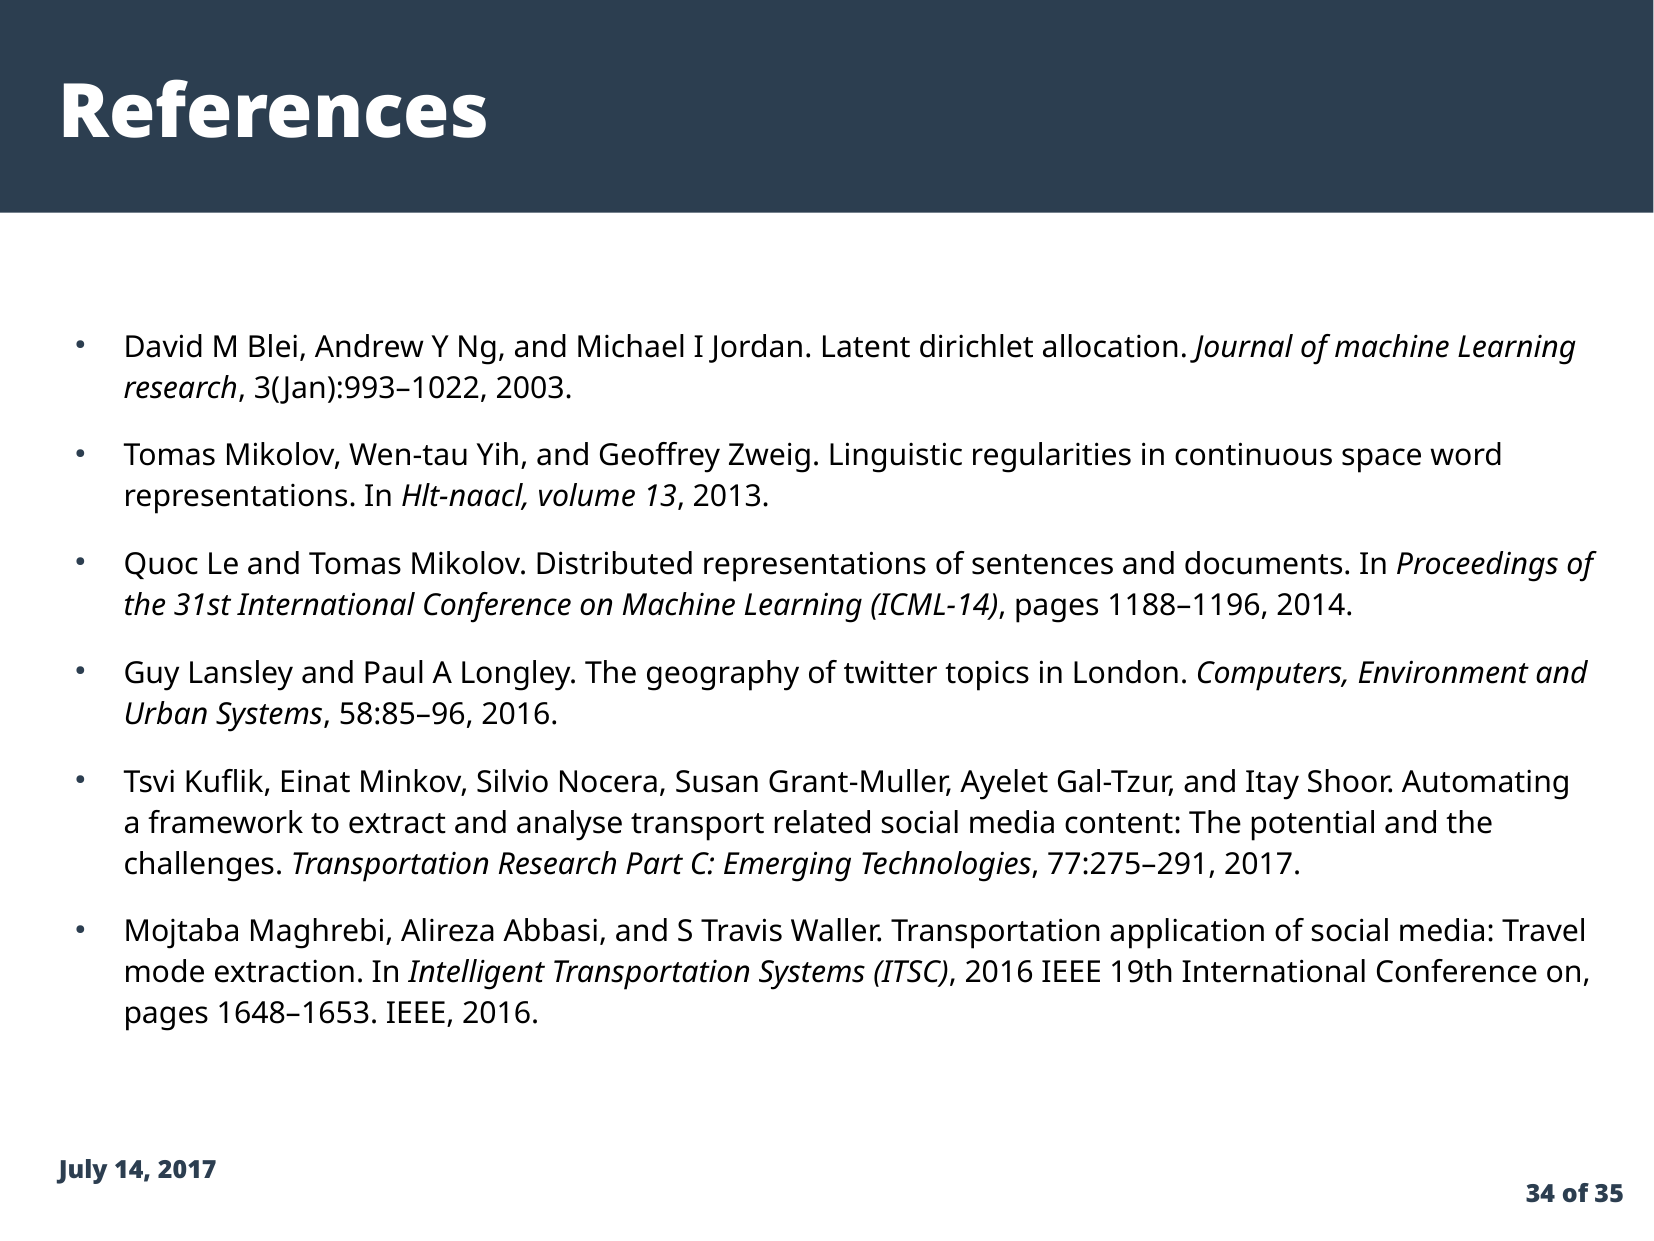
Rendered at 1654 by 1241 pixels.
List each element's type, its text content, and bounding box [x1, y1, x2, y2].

list David M Blei, Andrew Y Ng, and Michael I Jordan. Latent dirichlet allocation. Journal of machine Learning research, 3(Jan):993–1022, 2003. Tomas Mikolov, Wen-tau Yih, and Geoffrey Zweig. Linguistic regularities in continuous space word representations. In Hlt-naacl, volume 13, 2013. Quoc Le and Tomas Mikolov. Distributed representations of sentences and documents. In Proceedings of the 31st International Conference on Machine Learning (ICML-14), pages 1188–1196, 2014. Guy Lansley and Paul A Longley. The geography of twitter topics in London. Computers, Environment and Urban Systems, 58:85–96, 2016. Tsvi Kuflik, Einat Minkov, Silvio Nocera, Susan Grant-Muller, Ayelet Gal-Tzur, and Itay Shoor. Automating a framework to extract and analyse transport related social media content: The potential and the challenges. Transportation Research Part C: Emerging Technologies, 77:275–291, 2017. Mojtaba Maghrebi, Alireza Abbasi, and S Travis Waller. Transportation application of social media: Travel mode extraction. In Intelligent Transportation Systems (ITSC), 2016 IEEE 19th International Conference on, pages 1648–1653. IEEE, 2016. [59, 324, 1595, 1099]
title References [59, 29, 1595, 187]
